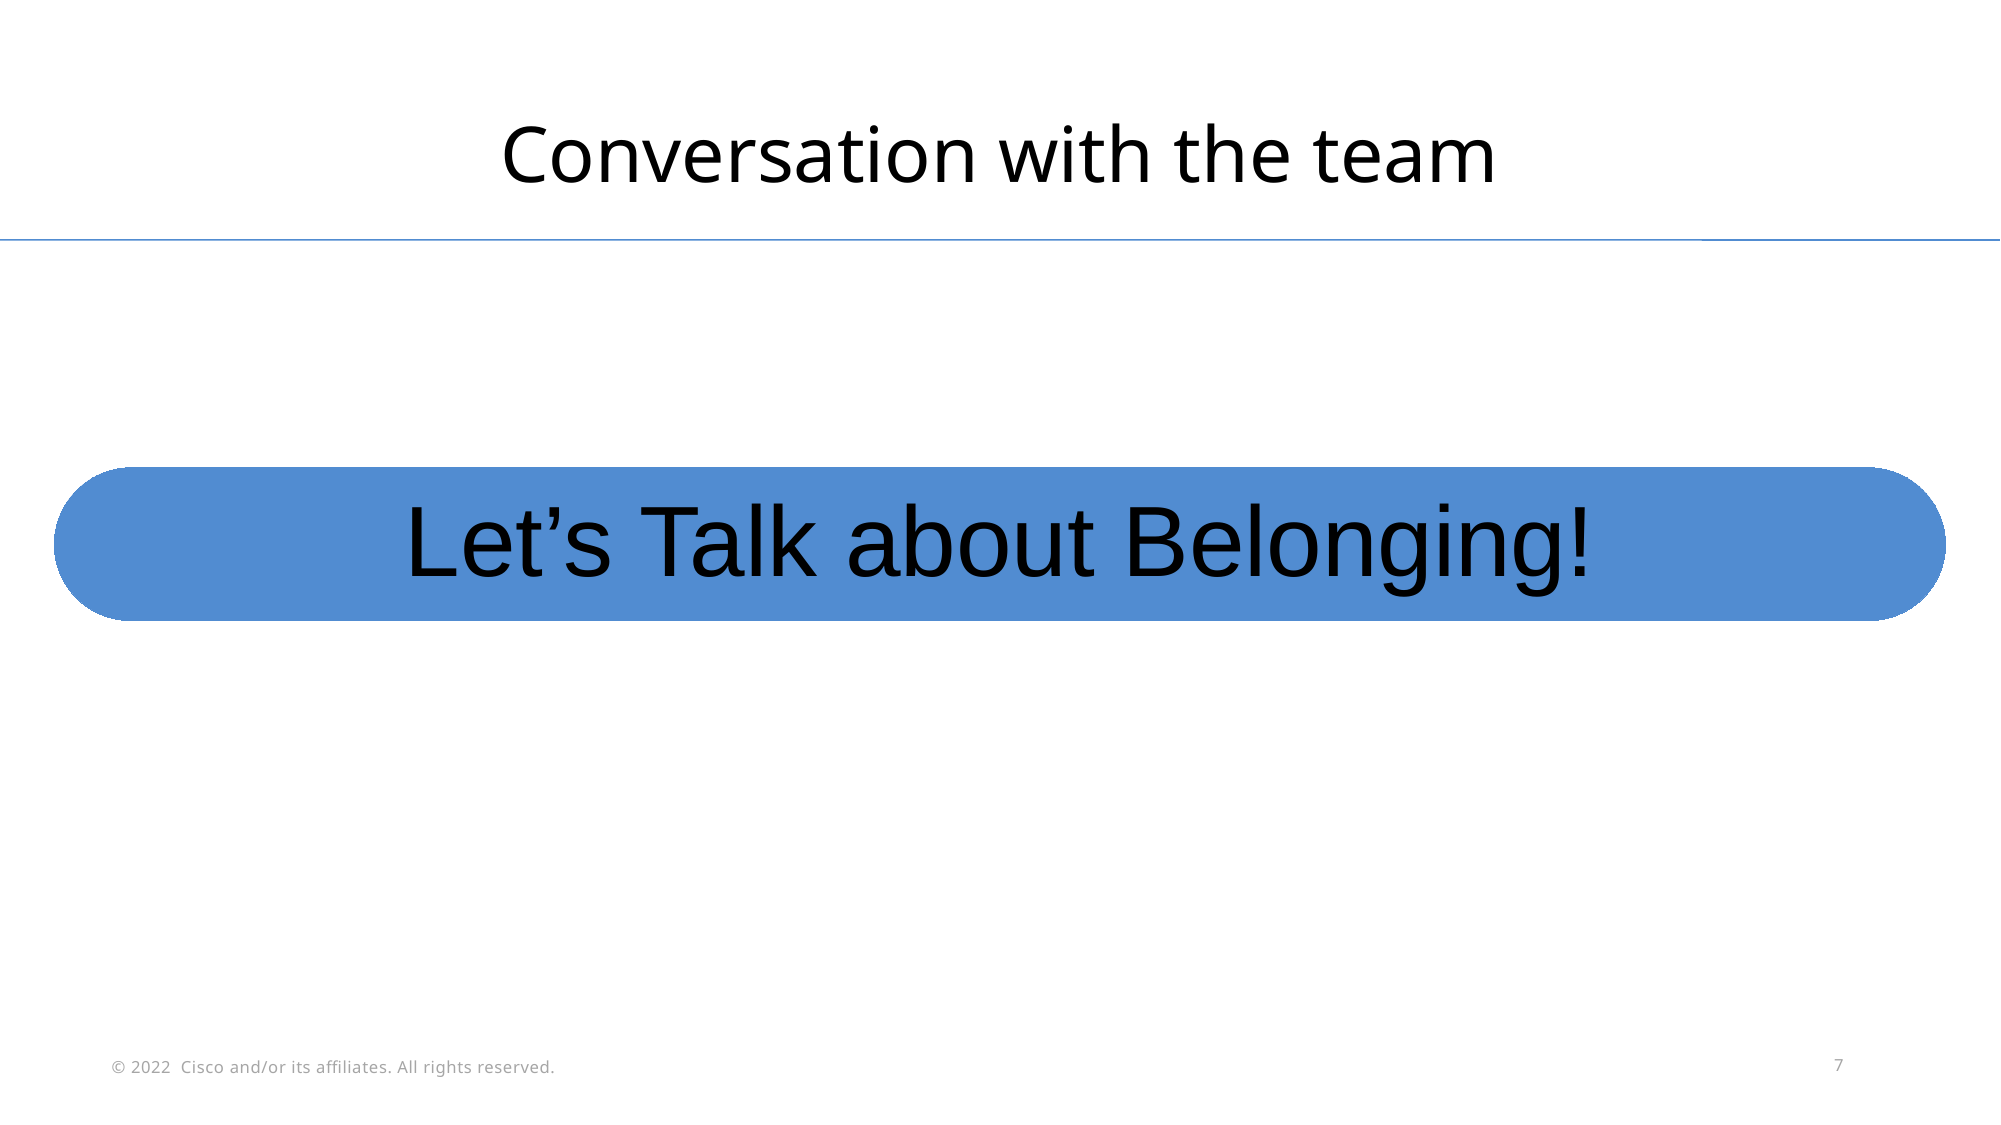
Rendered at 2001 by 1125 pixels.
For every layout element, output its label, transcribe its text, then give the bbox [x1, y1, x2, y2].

text_box Let’s Talk about Belonging! [54, 467, 1946, 621]
title Conversation with the team [87, 79, 1913, 239]
